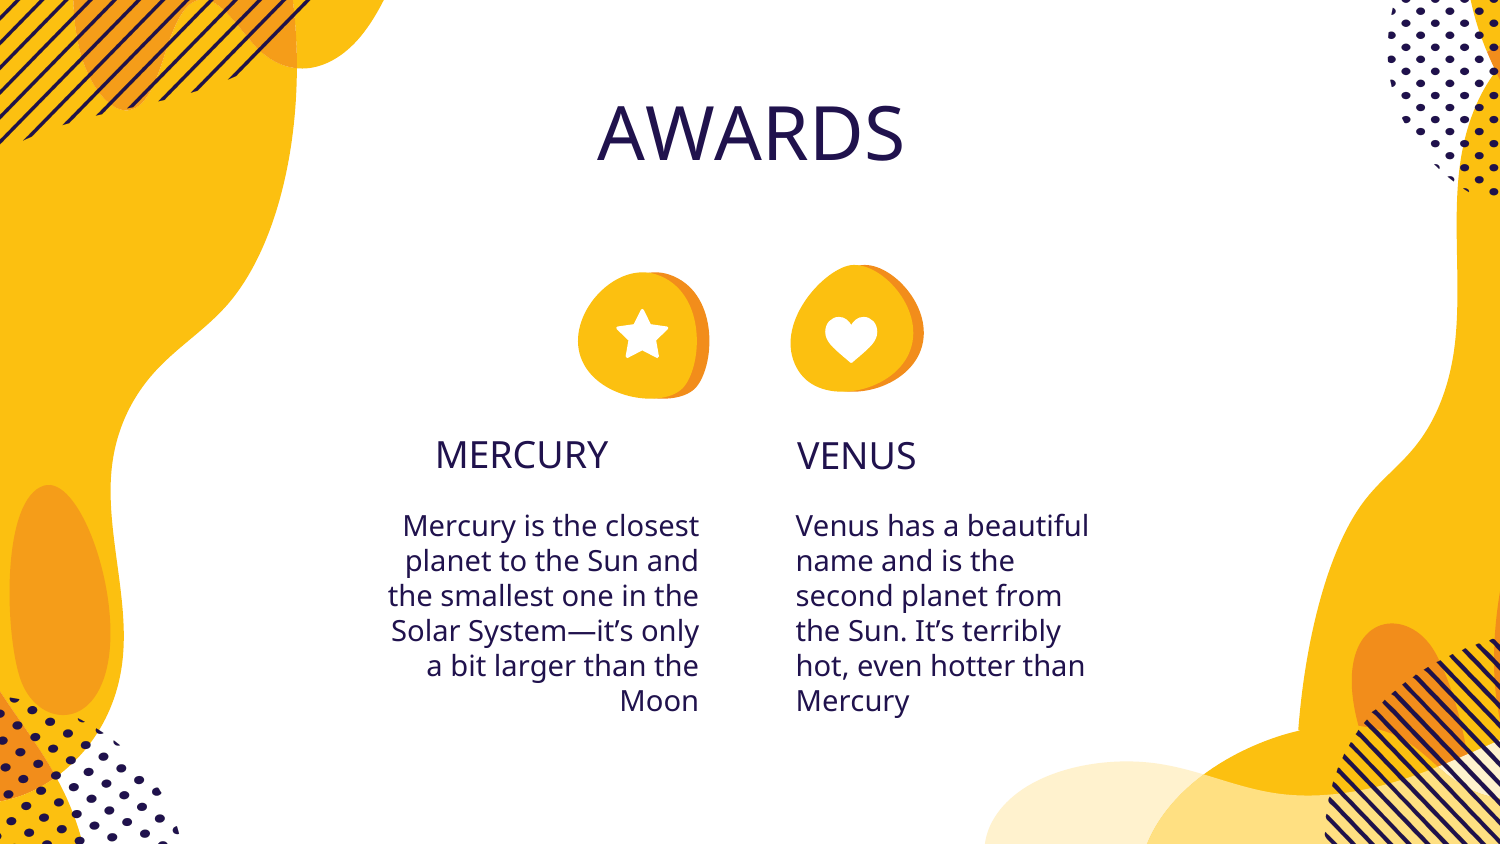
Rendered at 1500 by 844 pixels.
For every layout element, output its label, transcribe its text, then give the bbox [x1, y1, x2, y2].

text_box [577, 272, 710, 399]
subtitle Venus has a beautiful name and is the second planet from the Sun. It’s terribly hot, even hotter than Mercury [780, 492, 1128, 696]
text_box [790, 264, 924, 392]
subtitle MERCURY [419, 416, 720, 492]
subtitle VENUS [782, 416, 1083, 492]
title AWARDS [151, 70, 1352, 161]
subtitle Mercury is the closest planet to the Sun and the smallest one in the Solar System—it’s only a bit larger than the Moon [372, 492, 721, 696]
